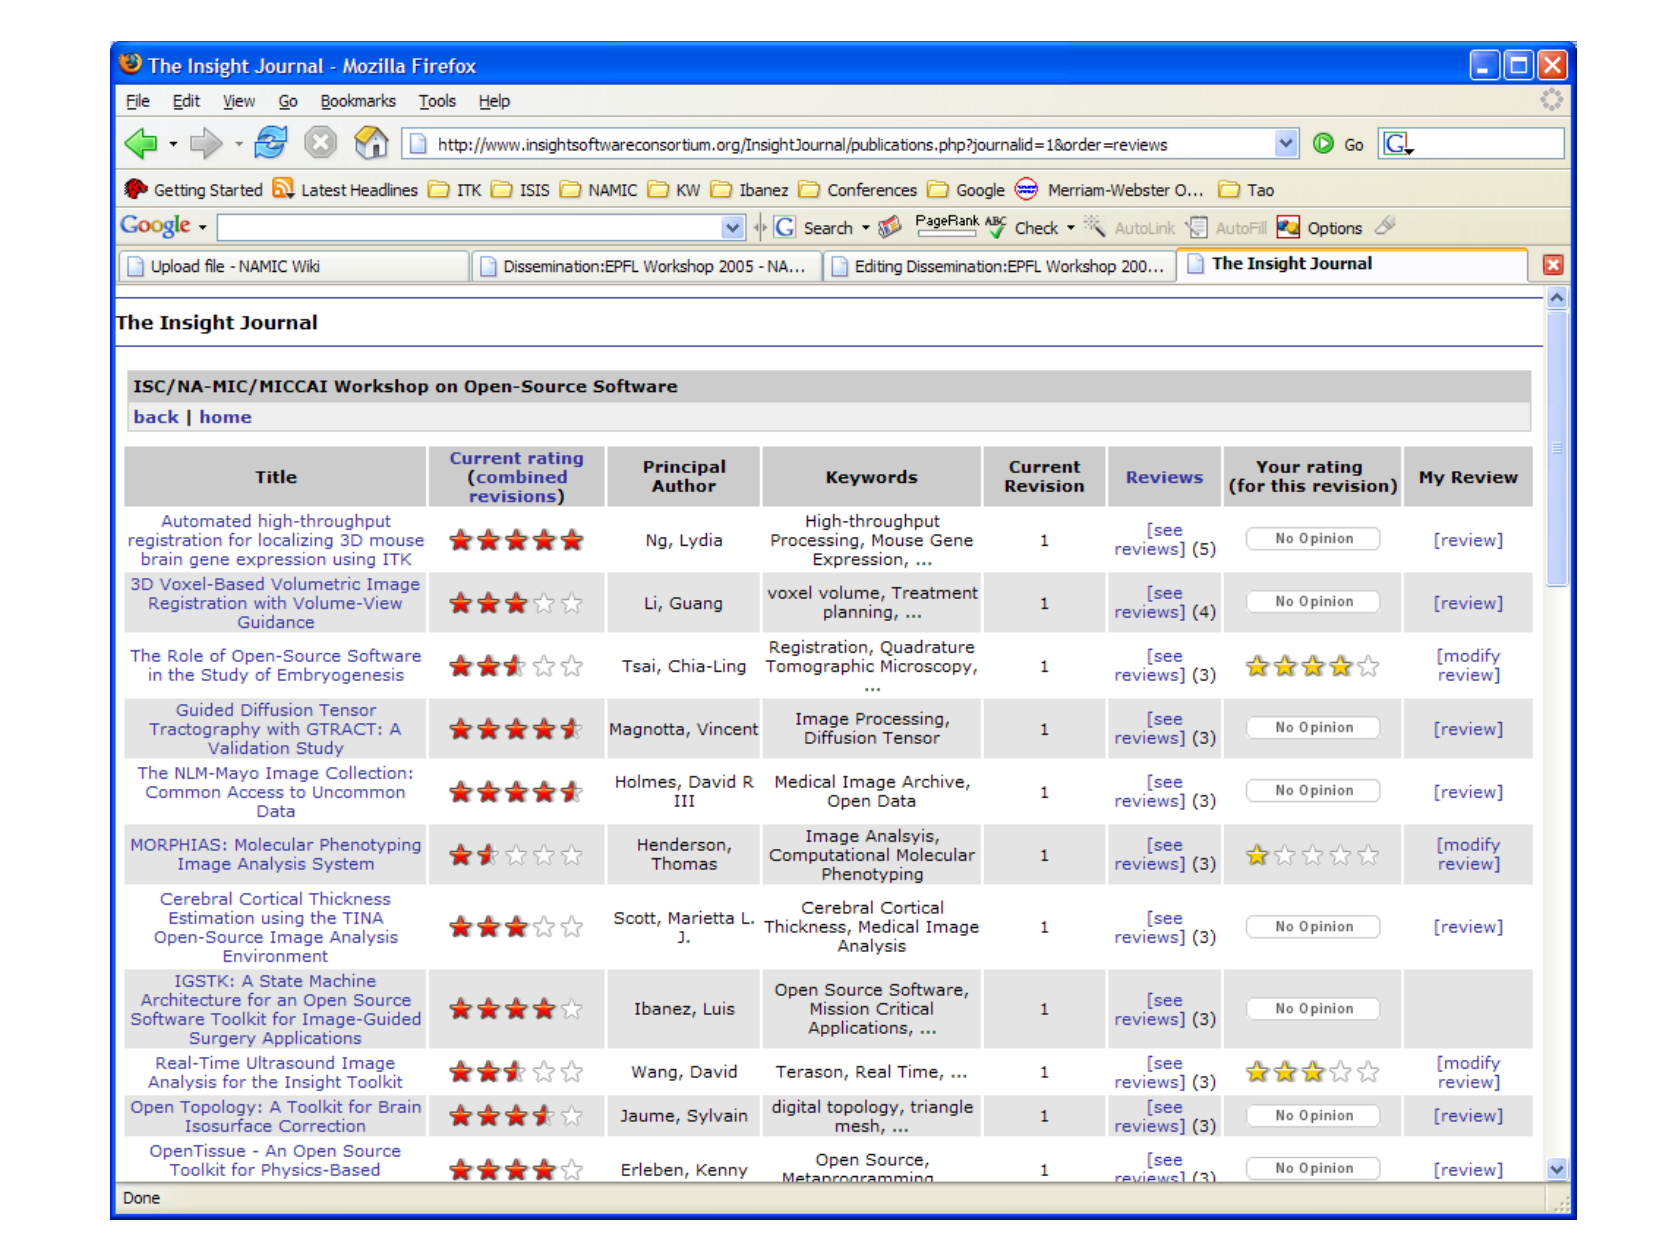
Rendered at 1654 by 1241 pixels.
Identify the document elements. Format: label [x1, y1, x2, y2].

picture [110, 41, 1577, 1220]
